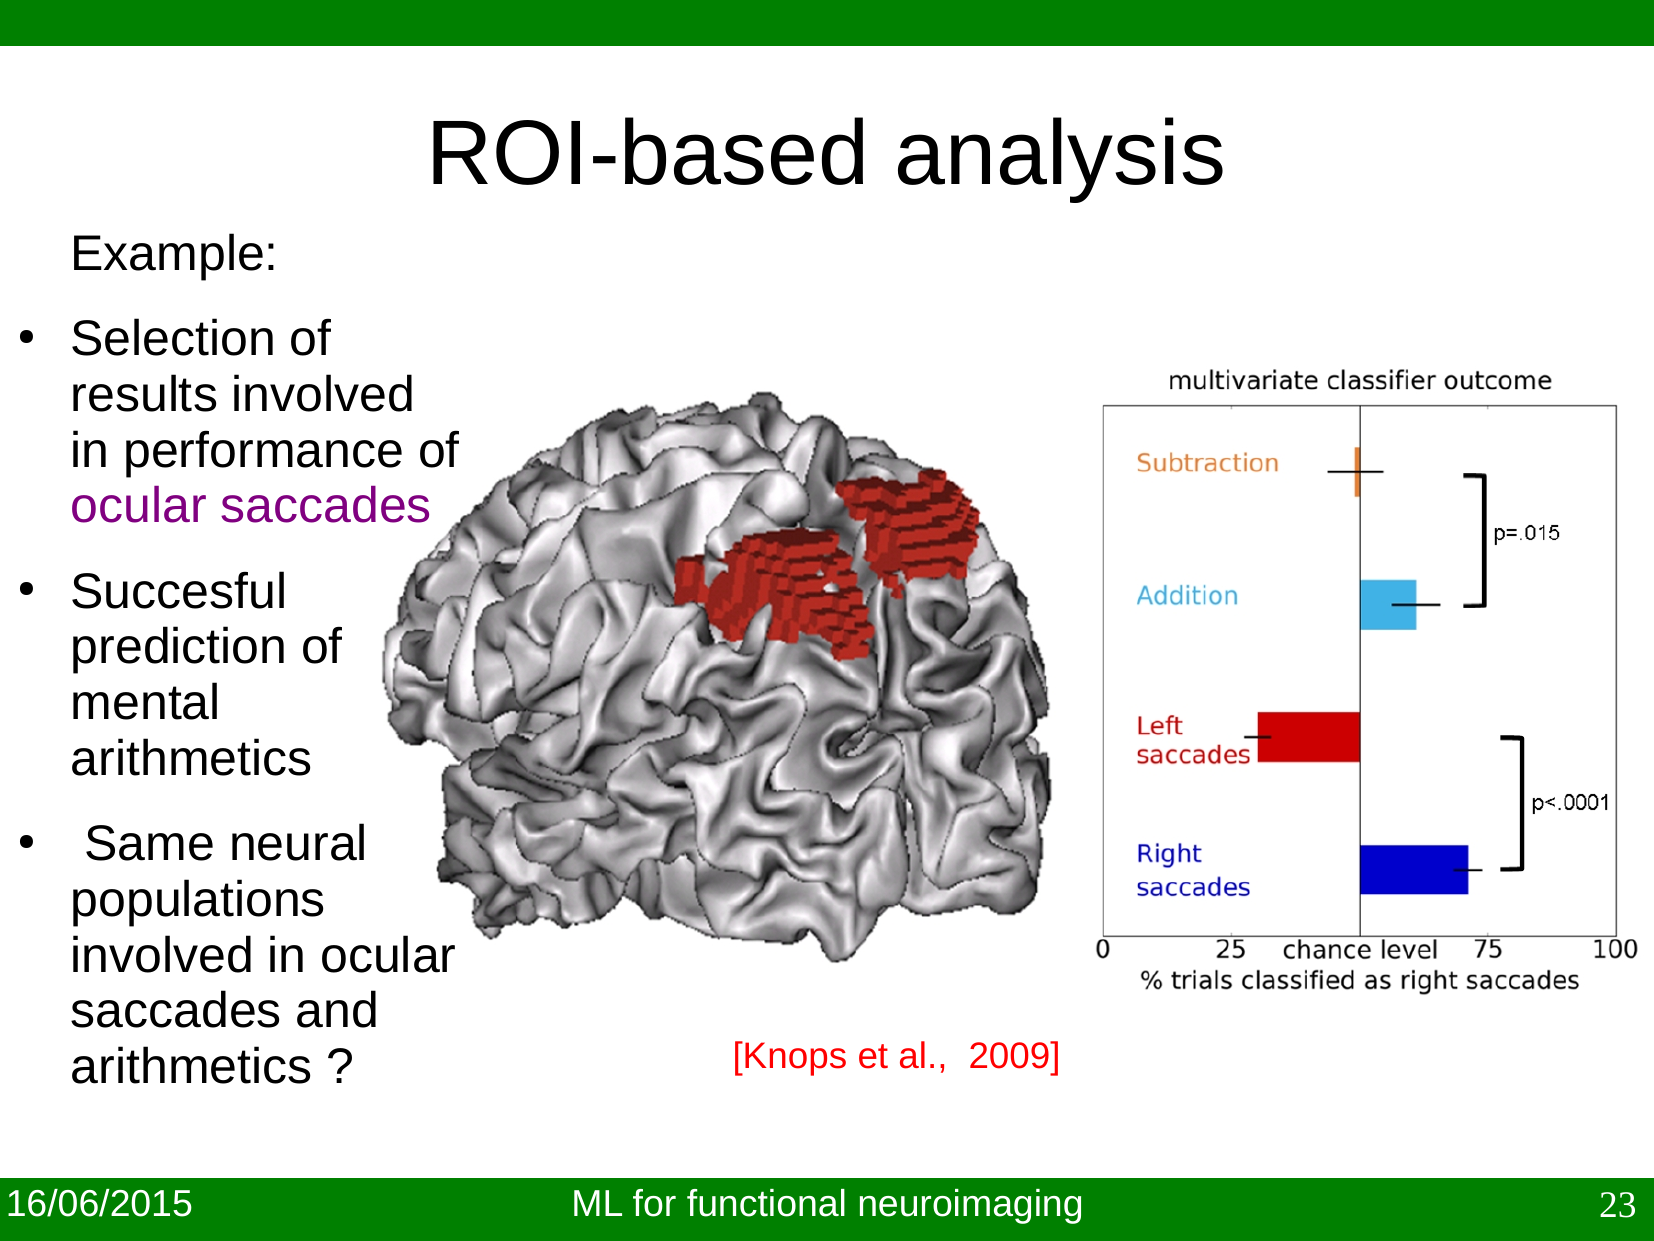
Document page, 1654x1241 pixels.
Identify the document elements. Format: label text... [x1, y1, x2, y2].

title ROI-based analysis [82, 49, 1571, 257]
text_box [Knops et al., 2009] [680, 1035, 1126, 1097]
list Example: Selection of results involved in performance of ocular saccades Succesful prediction of mental arithmetics Same neural populations involved in ocular saccades and arithmetics ? [0, 225, 466, 1096]
picture [466, 344, 1654, 1021]
